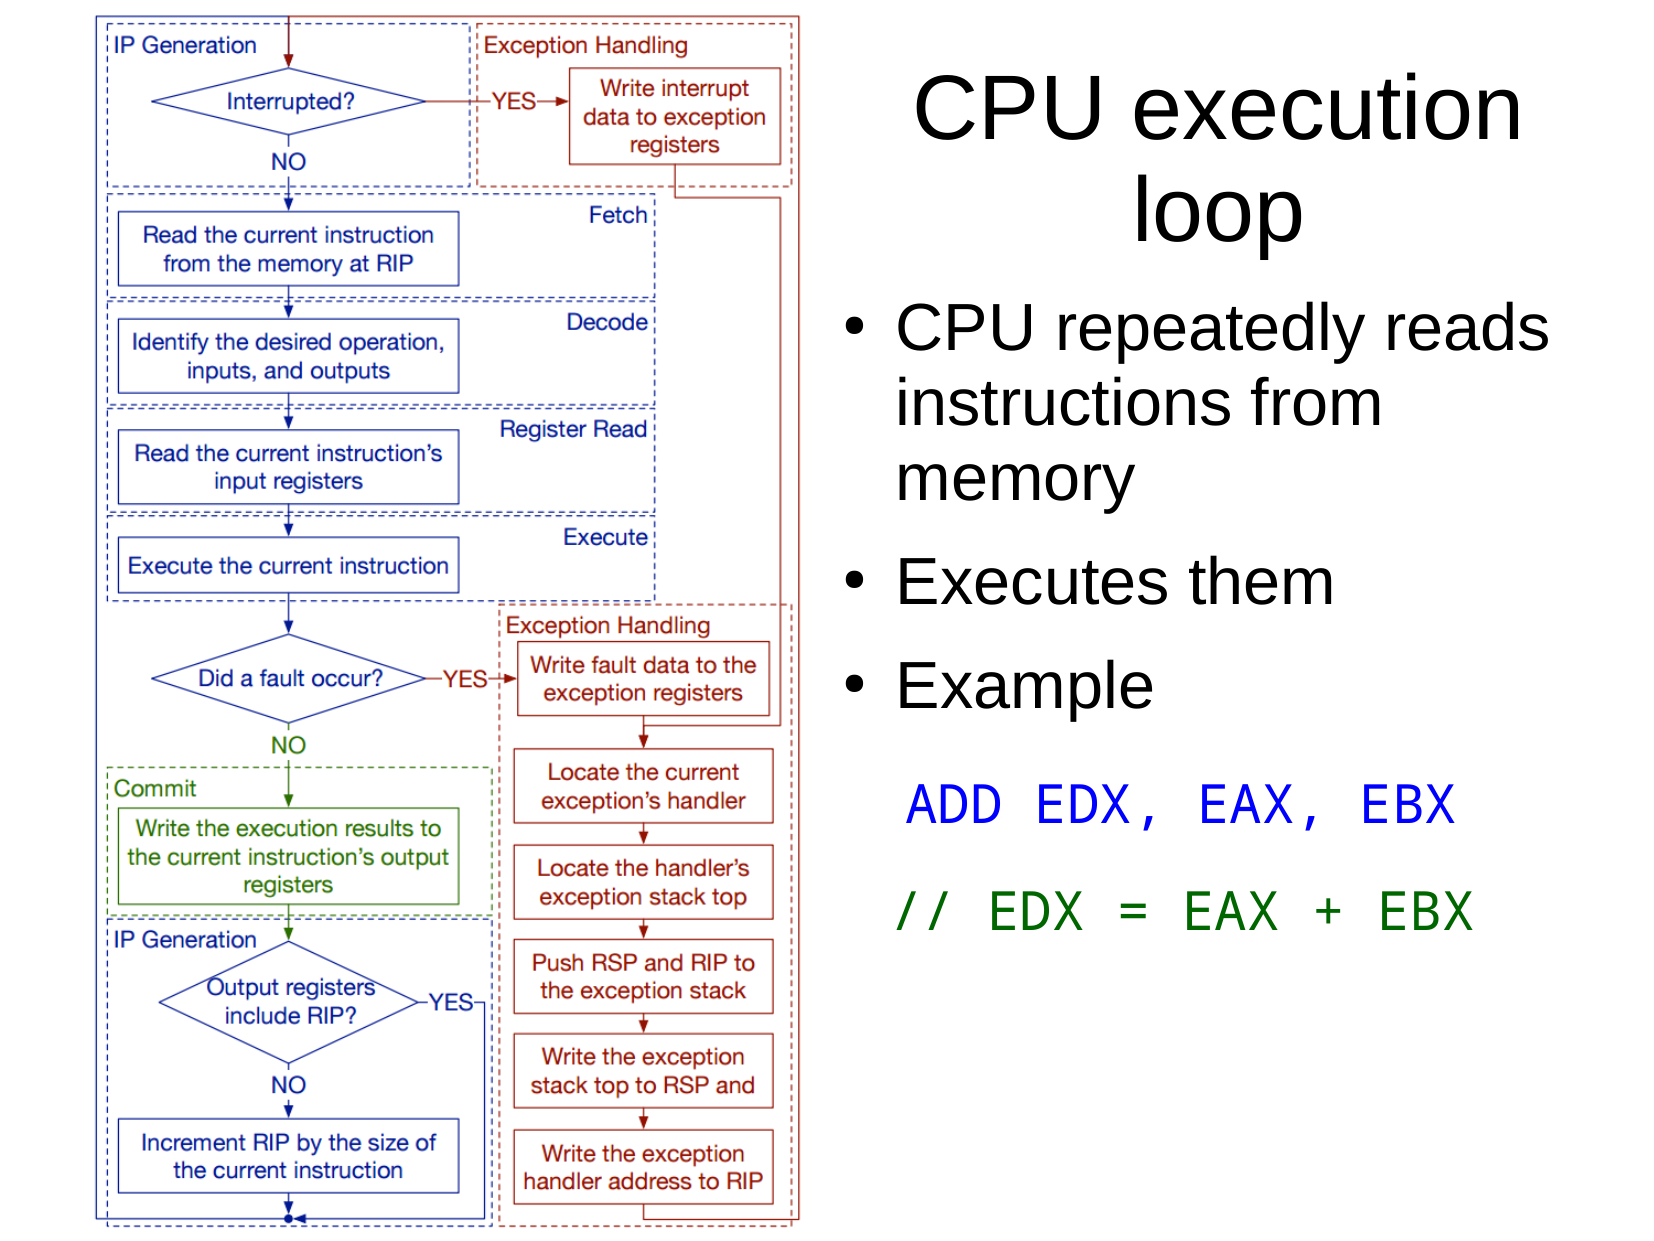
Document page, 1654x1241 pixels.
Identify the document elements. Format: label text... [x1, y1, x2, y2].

title CPU execution loop [862, 55, 1576, 263]
picture [75, 0, 817, 1241]
list CPU repeatedly reads instructions from memory Executes them Example ADD EDX, EAX, EBX // EDX = EAX + EBX [825, 290, 1571, 1010]
